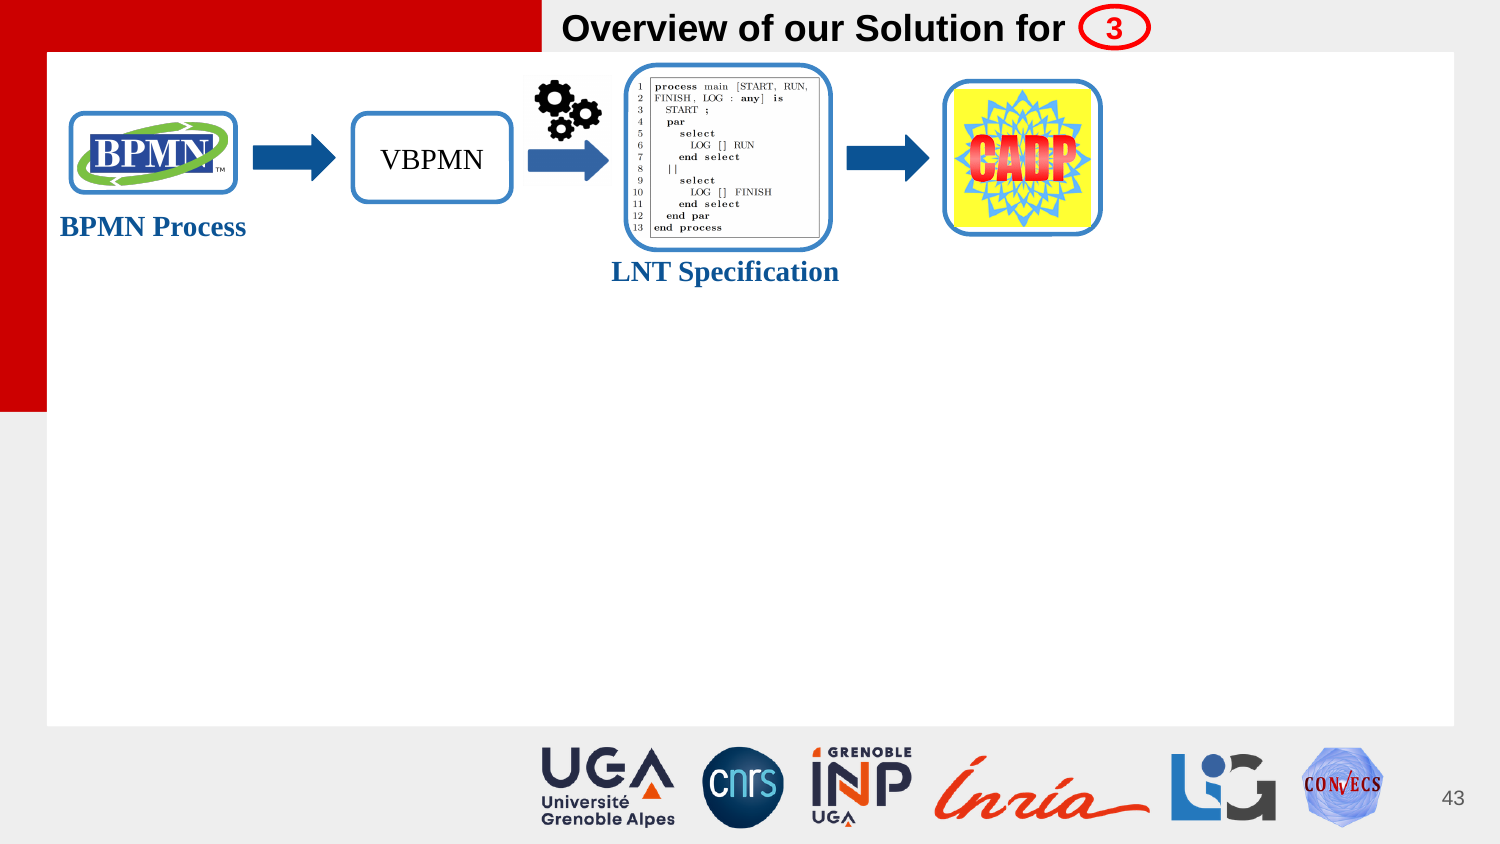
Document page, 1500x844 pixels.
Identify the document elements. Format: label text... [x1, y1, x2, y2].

text_box [847, 135, 929, 181]
text_box 3 [1080, 6, 1149, 49]
slide_number <numéro> [1389, 764, 1480, 830]
picture [0, 0, 1500, 844]
text_box LNT Specification [588, 248, 863, 291]
text_box VBPMN [352, 113, 512, 202]
text_box [253, 134, 335, 181]
text_box BPMN Process [12, 197, 294, 252]
text_box Overview of our Solution for [546, 0, 1441, 55]
